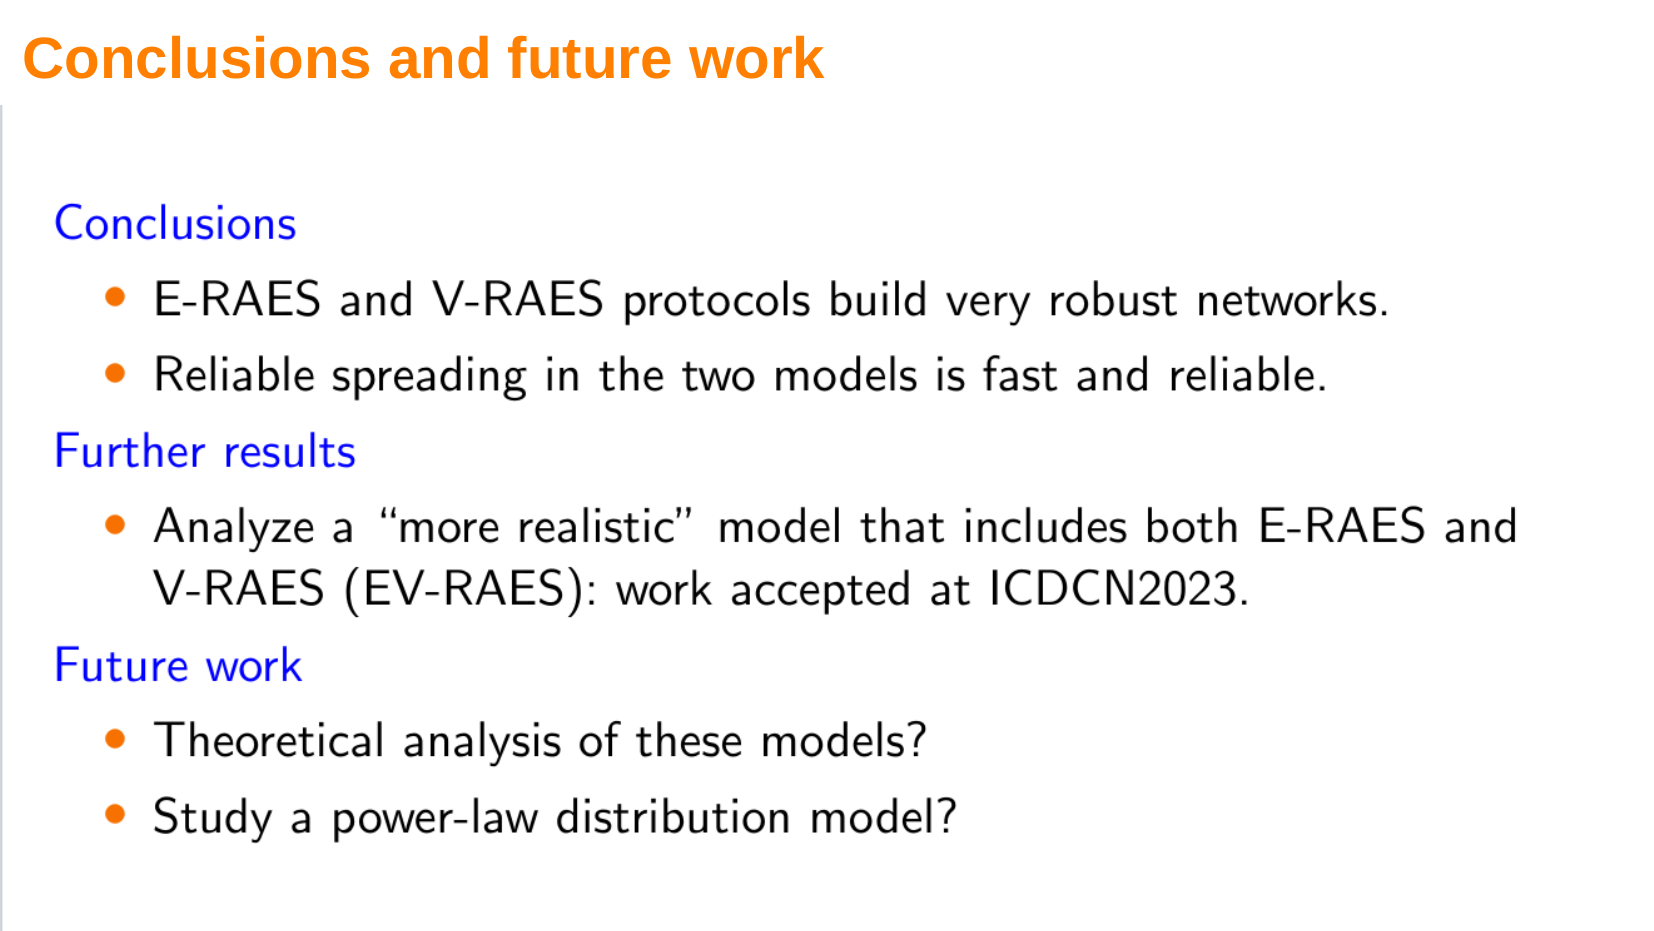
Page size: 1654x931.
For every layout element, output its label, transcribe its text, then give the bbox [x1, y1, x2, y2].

text_box Conclusions and future work [8, 18, 1013, 113]
picture [0, 105, 1654, 931]
